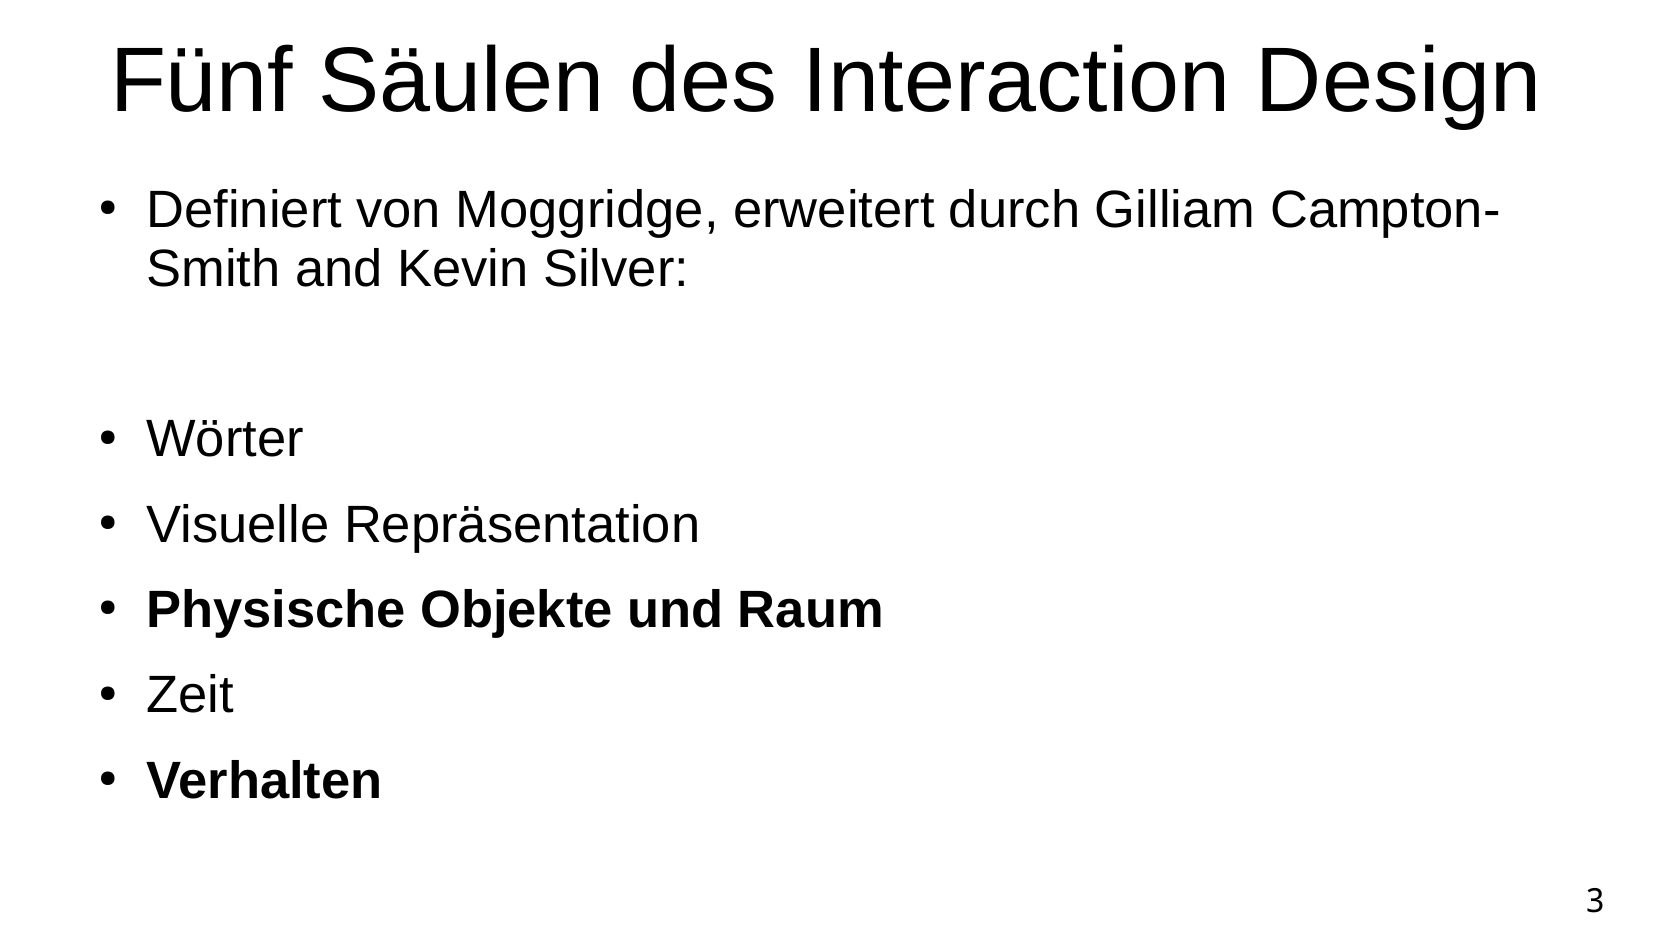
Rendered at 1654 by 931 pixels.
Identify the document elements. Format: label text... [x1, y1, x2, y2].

title Fünf Säulen des Interaction Design [82, 1, 1571, 157]
list Definiert von Moggridge, erweitert durch Gilliam Campton-Smith and Kevin Silver: Wörter Visuelle Repräsentation Physische Objekte und Raum Zeit Verhalten [82, 180, 1571, 811]
